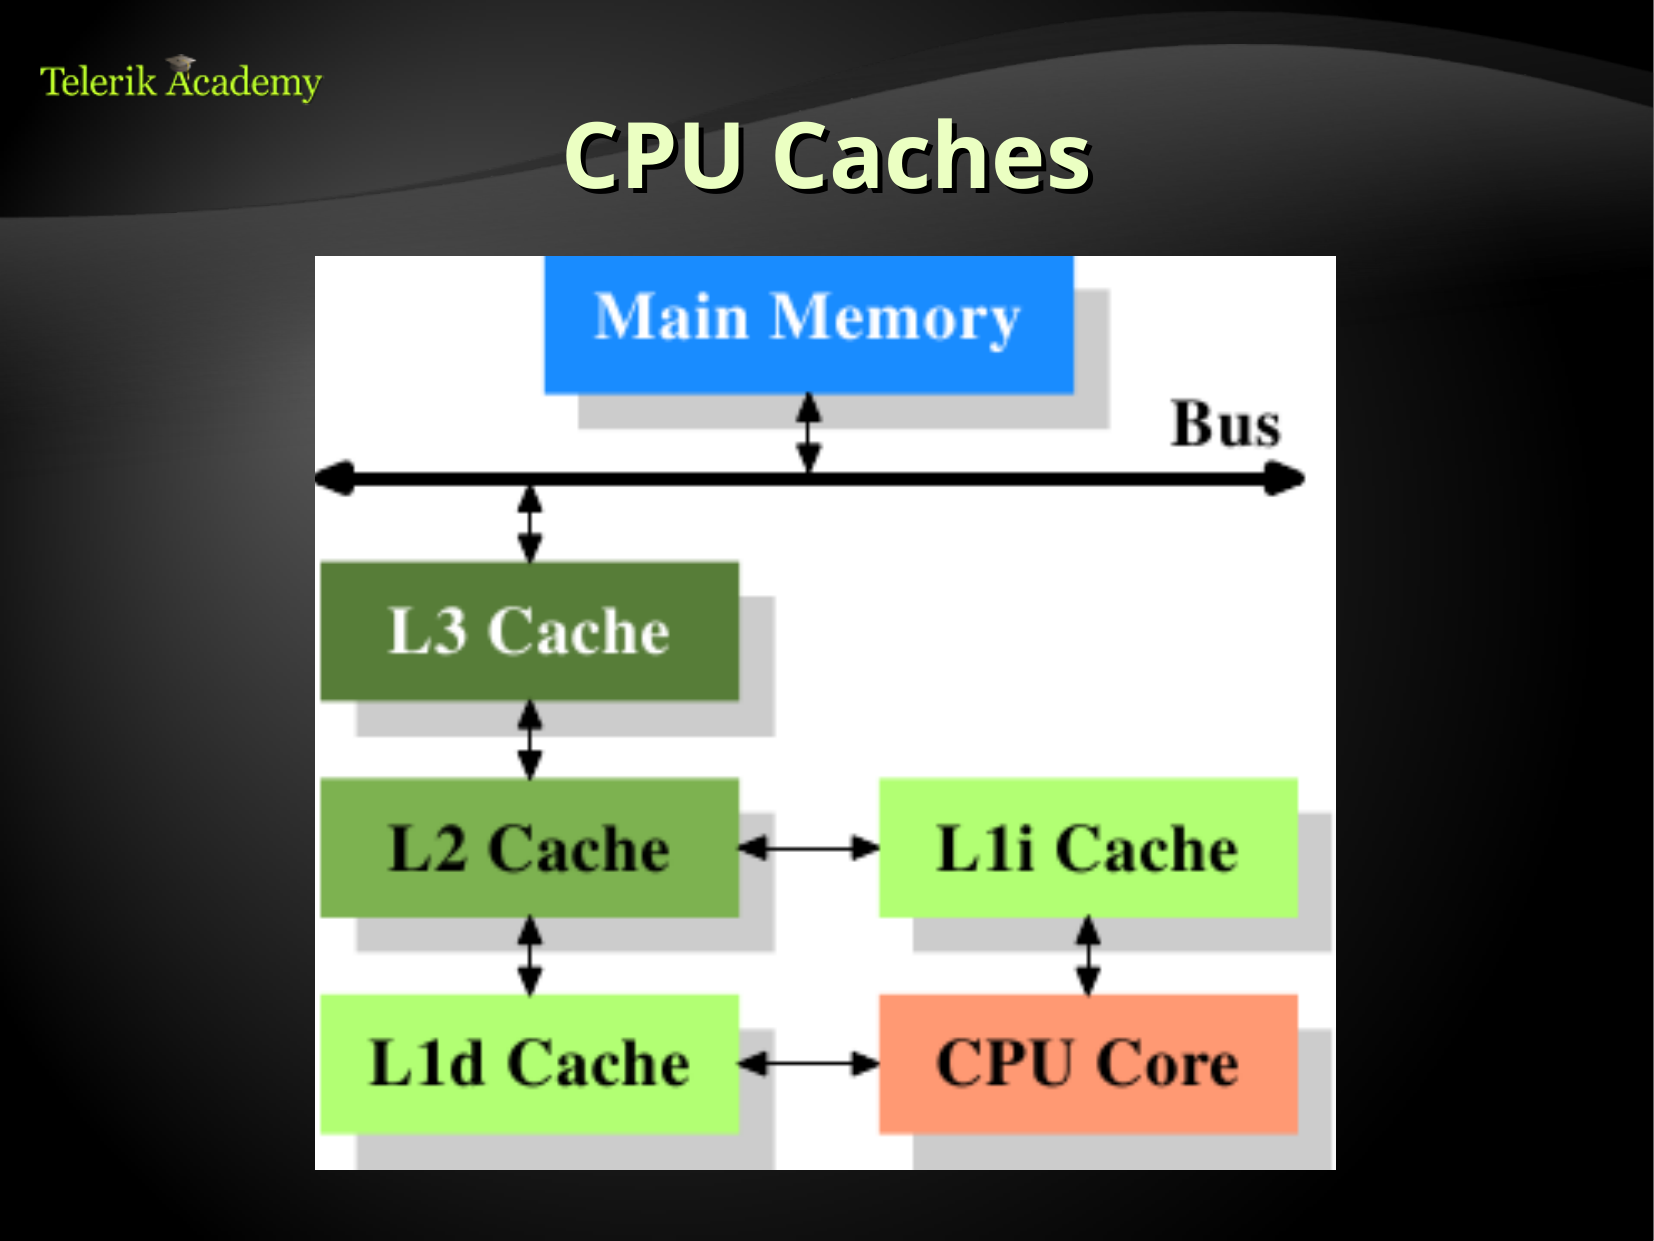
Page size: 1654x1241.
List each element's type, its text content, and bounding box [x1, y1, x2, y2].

picture [0, 0, 1654, 1241]
title CPU Caches [82, 49, 1571, 257]
